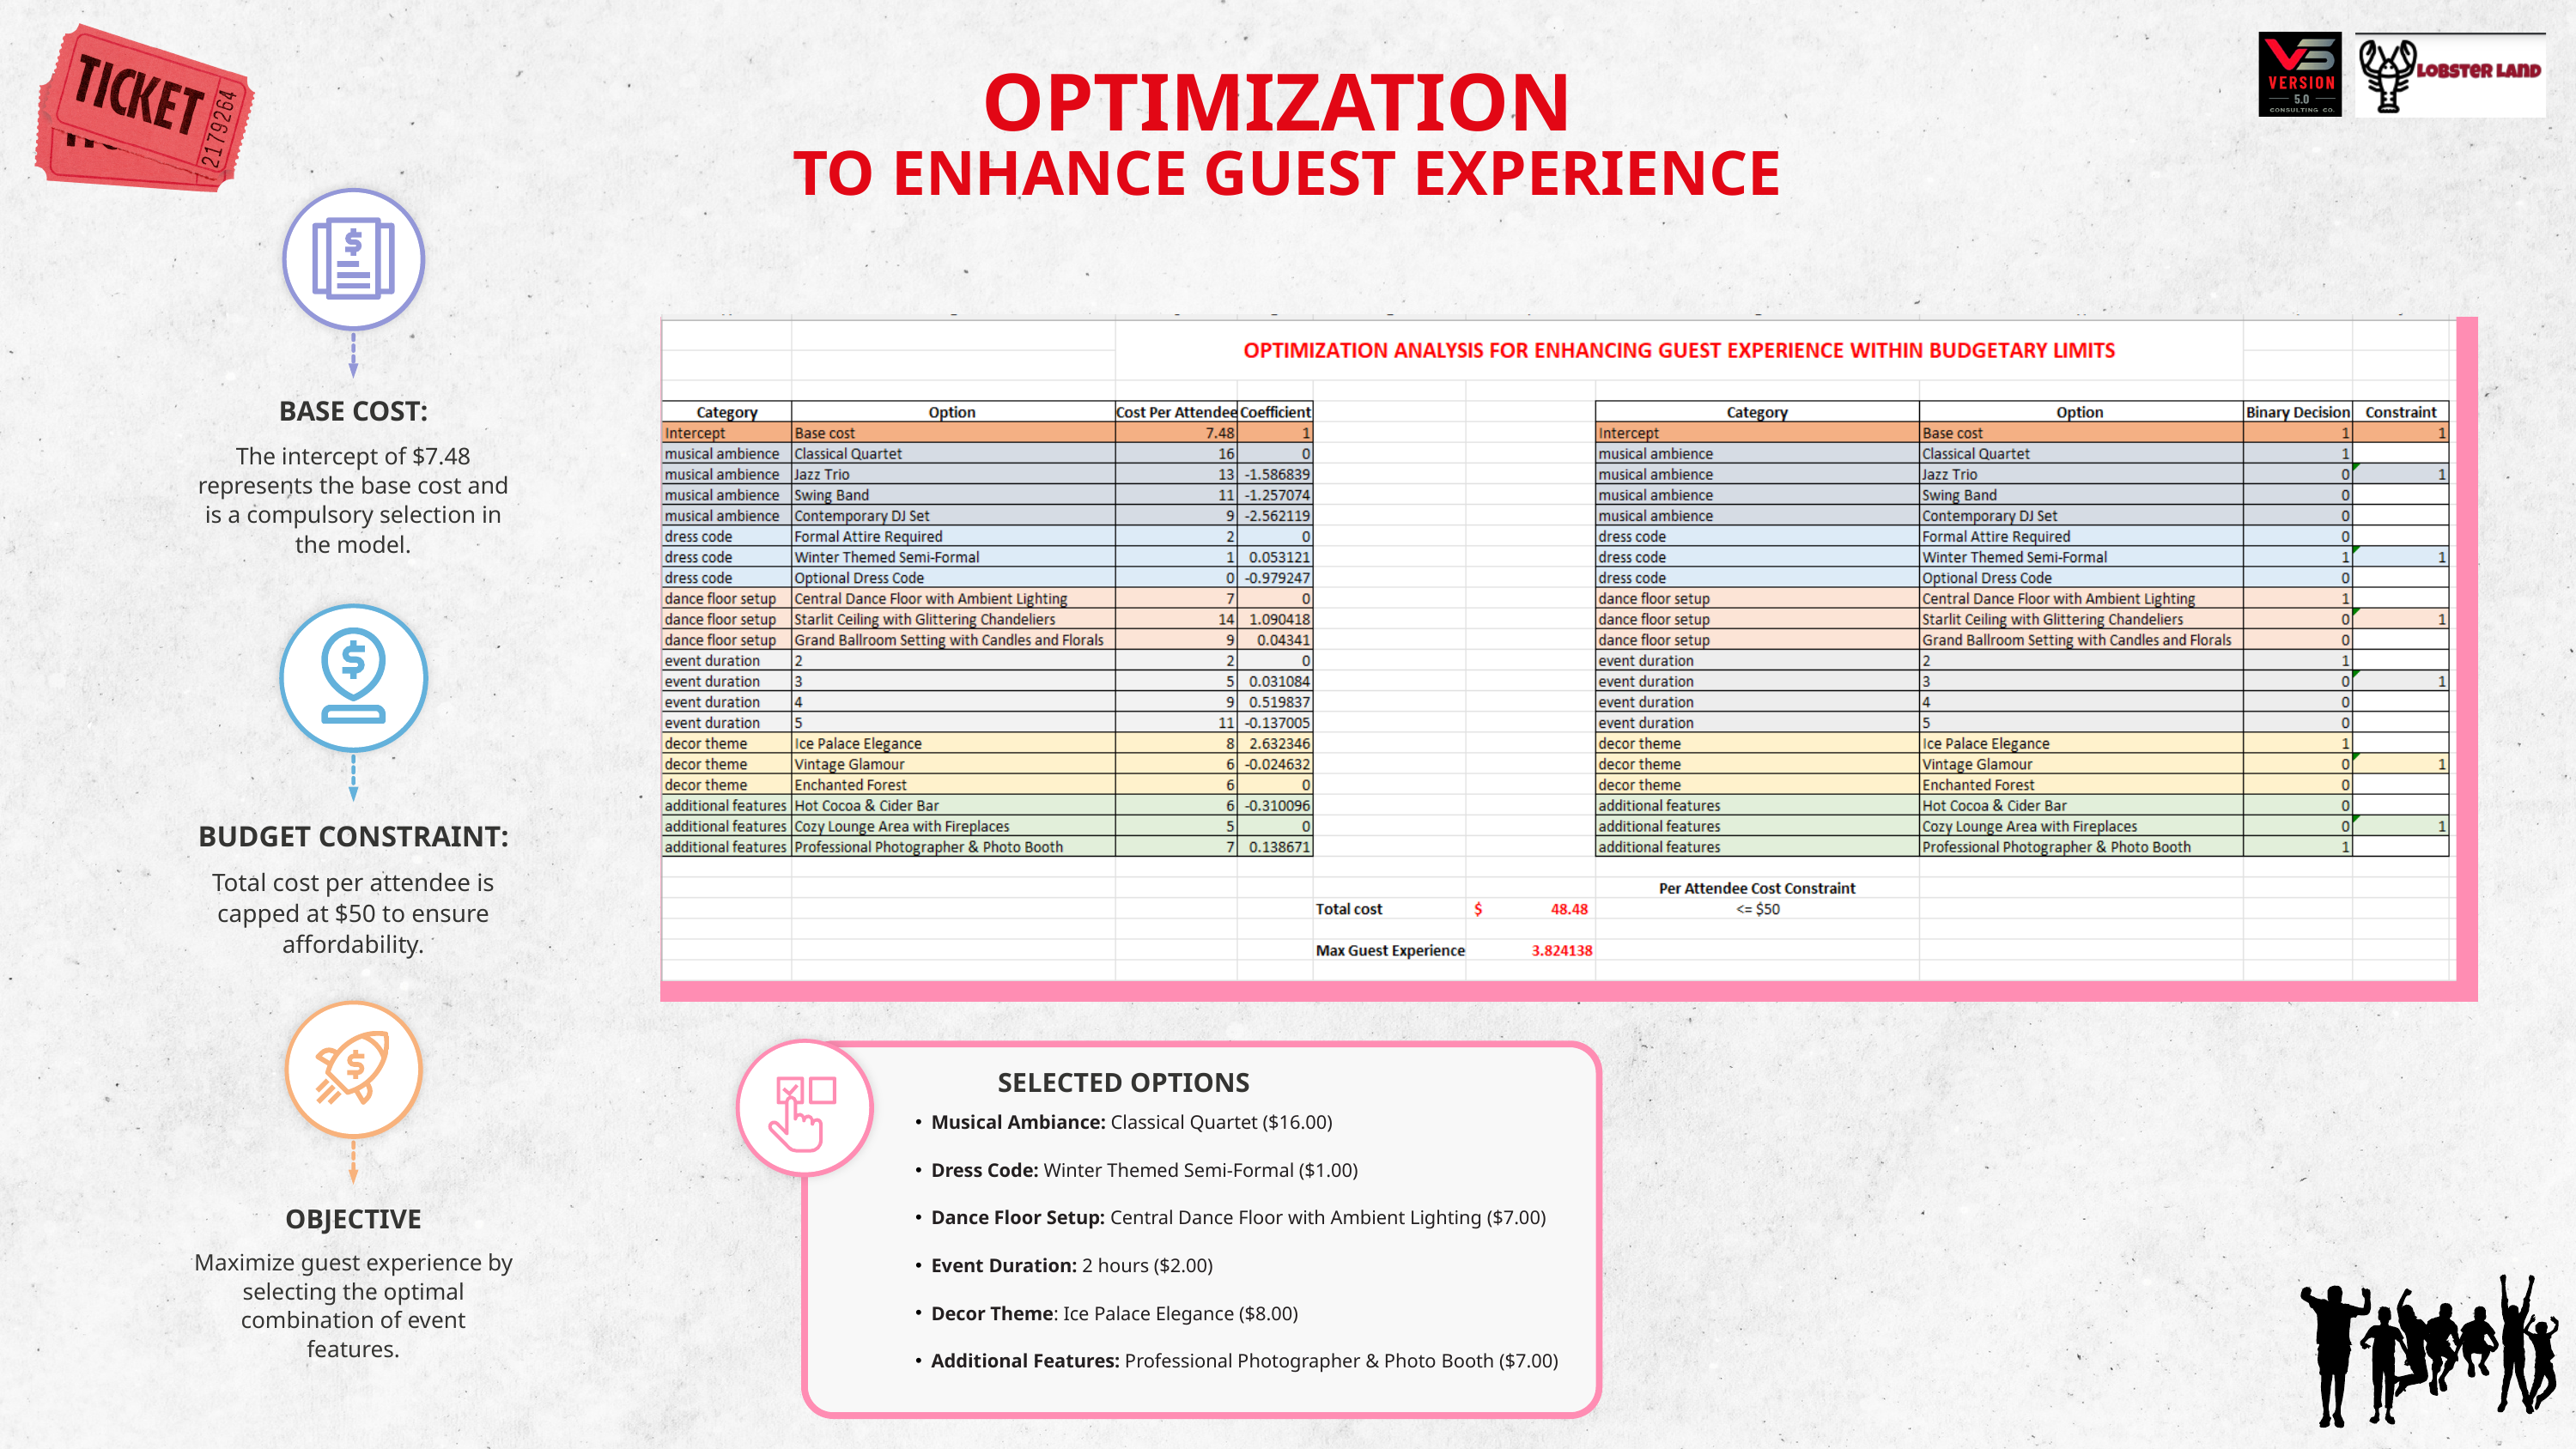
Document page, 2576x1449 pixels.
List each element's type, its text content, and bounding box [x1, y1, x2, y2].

text_box SELECTED OPTIONS [998, 1064, 1334, 1099]
text_box Musical Ambiance: Classical Quartet ($16.00) Dress Code: Winter Themed Semi-Formal ($1.00) Dance Floor Setup: Central Dance Floor with Ambient Lighting ($7.00) Event Duration: 2 hours ($2.00) Decor Theme: Ice Palace Elegance ($8.00) Additional Features: Professional Photographer & Photo Booth ($7.00) [884, 1109, 1571, 1361]
text_box [0, 0, 2576, 1449]
text_box The intercept of $7.48 represents the base cost and is a compulsory selection in the model. [188, 440, 519, 558]
text_box BASE COST: [182, 391, 526, 427]
text_box Total cost per attendee is capped at $50 to ensure affordability. [181, 865, 526, 958]
text_box OPTIMIZATION TO ENHANCE GUEST EXPERIENCE [560, 67, 2016, 221]
text_box BUDGET CONSTRAINT: [165, 815, 542, 852]
text_box OBJECTIVE [185, 1199, 521, 1234]
text_box Maximize guest experience by selecting the optimal combination of event features. [191, 1246, 515, 1362]
